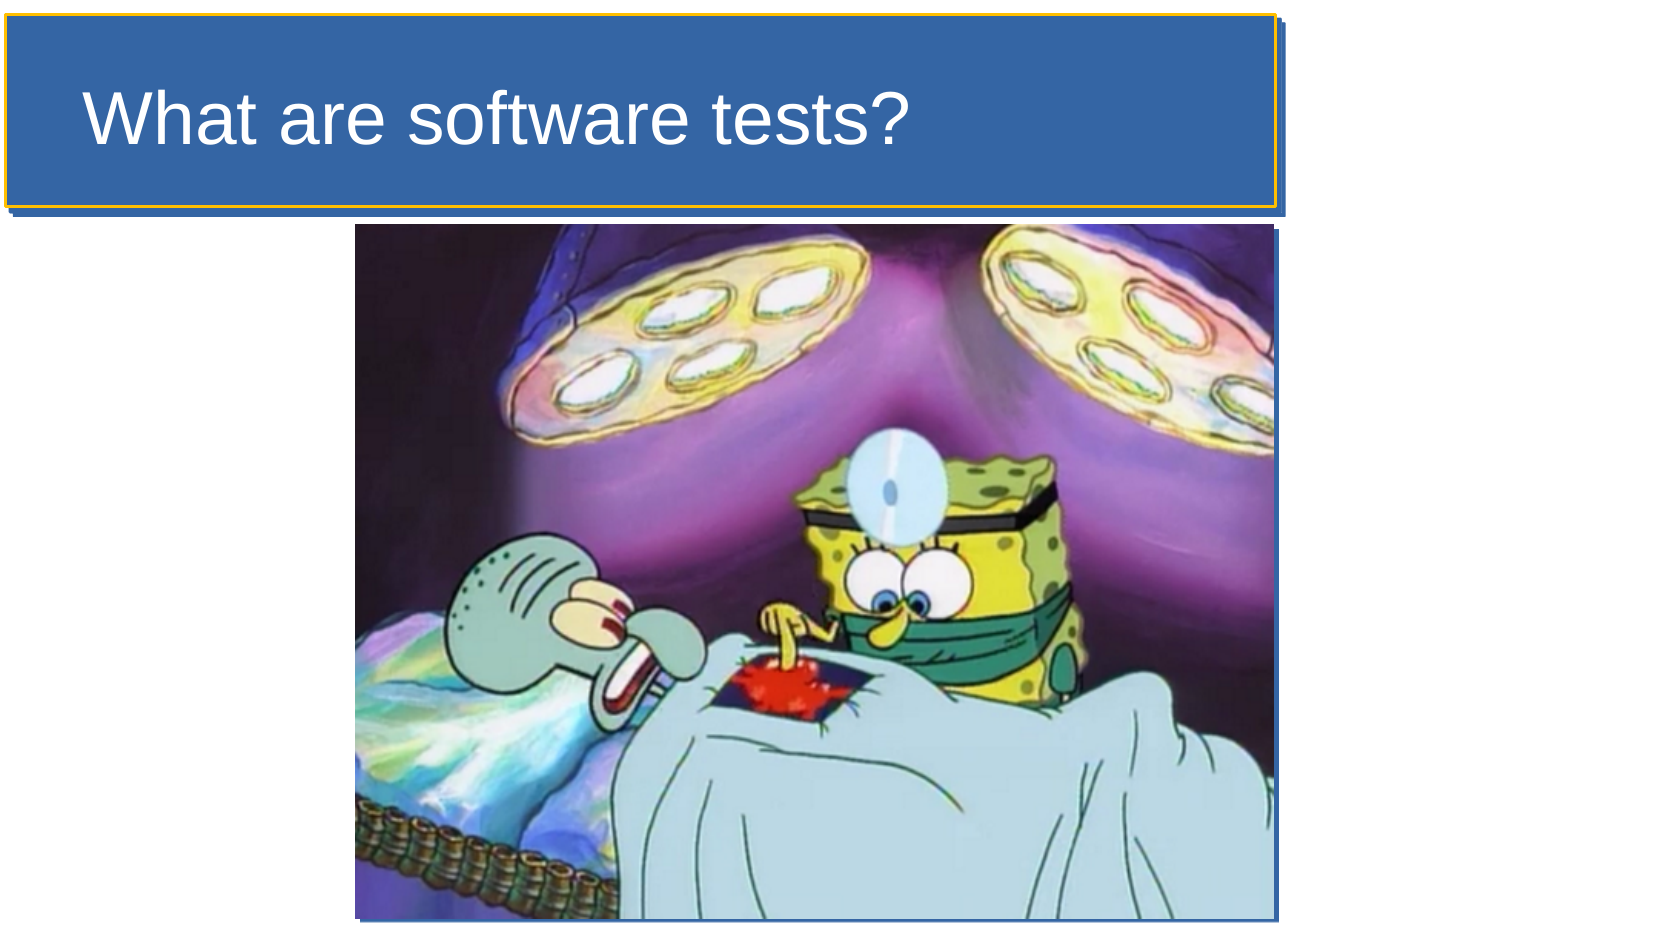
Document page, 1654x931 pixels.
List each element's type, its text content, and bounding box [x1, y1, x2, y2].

picture [355, 224, 1274, 919]
title What are software tests? [82, 44, 1235, 192]
